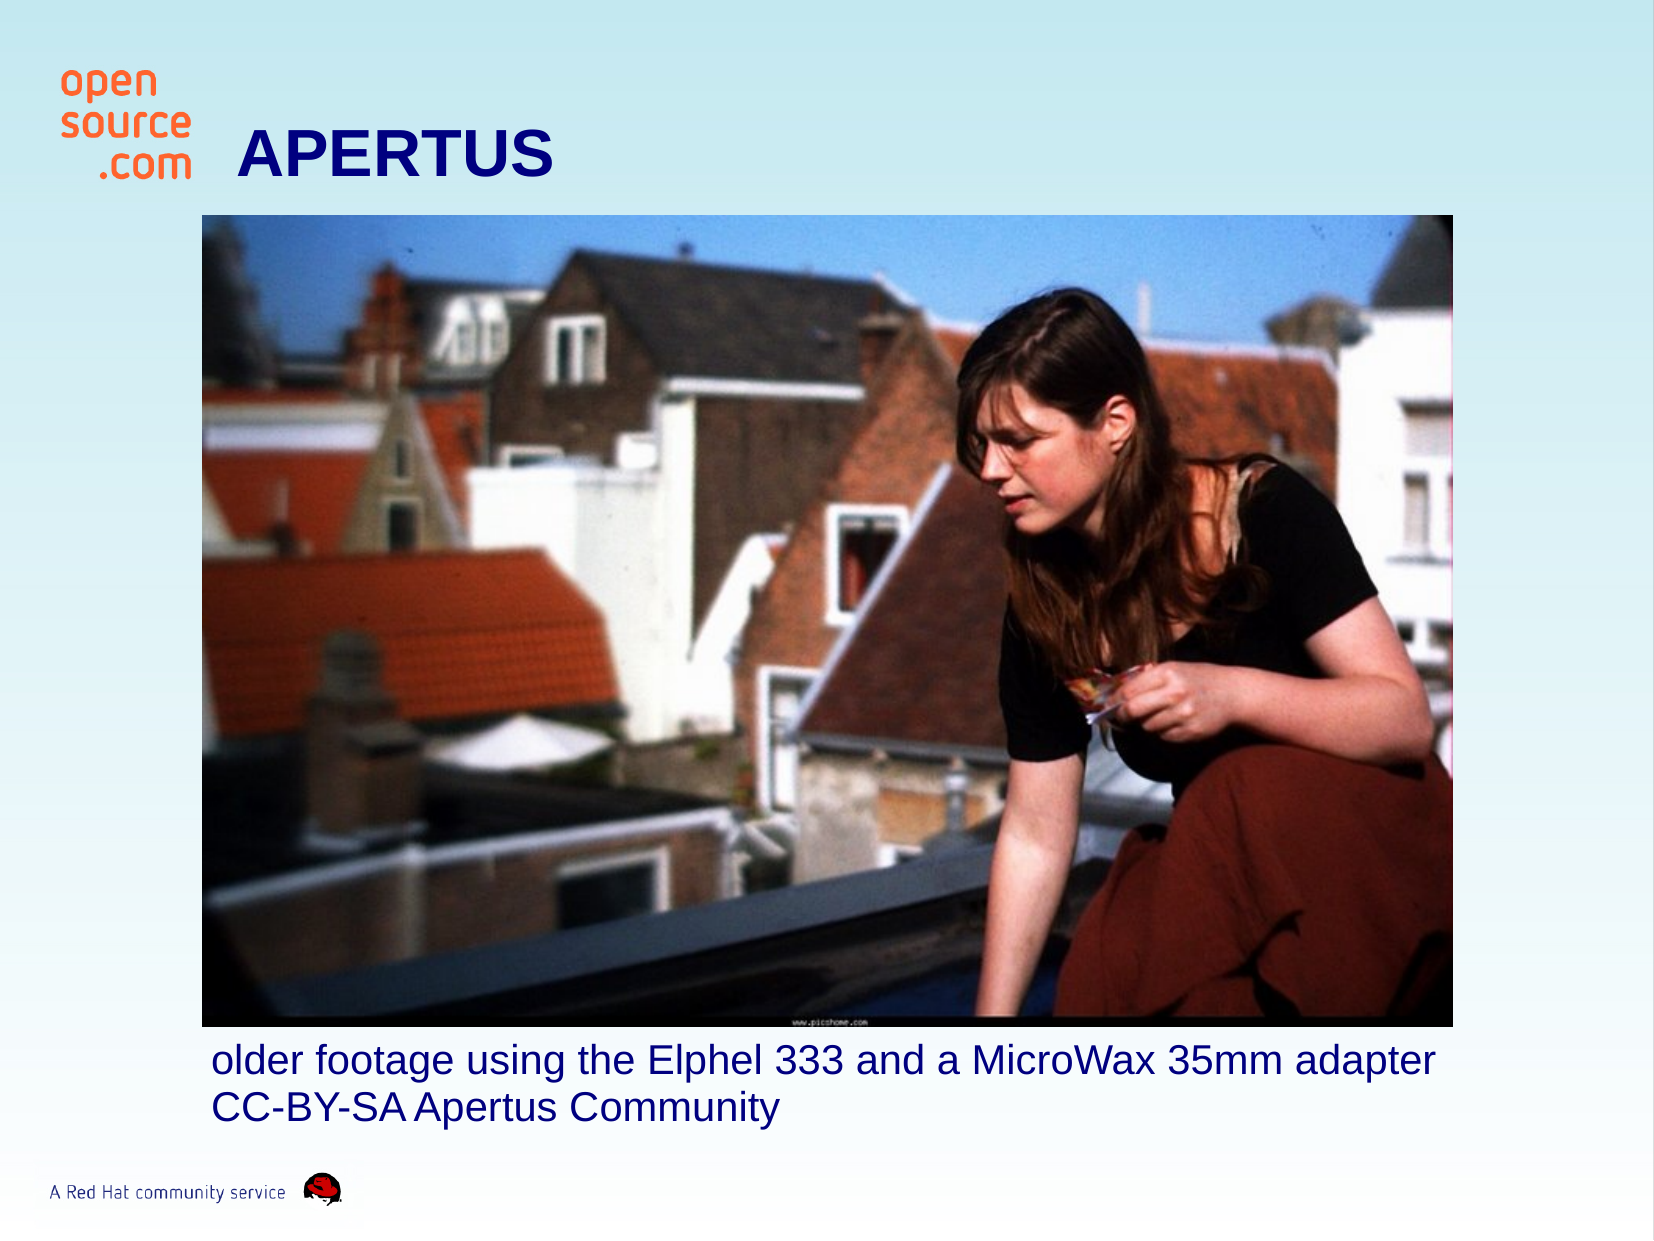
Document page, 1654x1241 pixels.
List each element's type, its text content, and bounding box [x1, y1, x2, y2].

subtitle older footage using the Elphel 333 and a MicroWax 35mm adapter CC-BY-SA Apertus Community [211, 633, 1587, 1241]
picture [0, 0, 1654, 1241]
title APERTUS [236, 49, 1654, 257]
